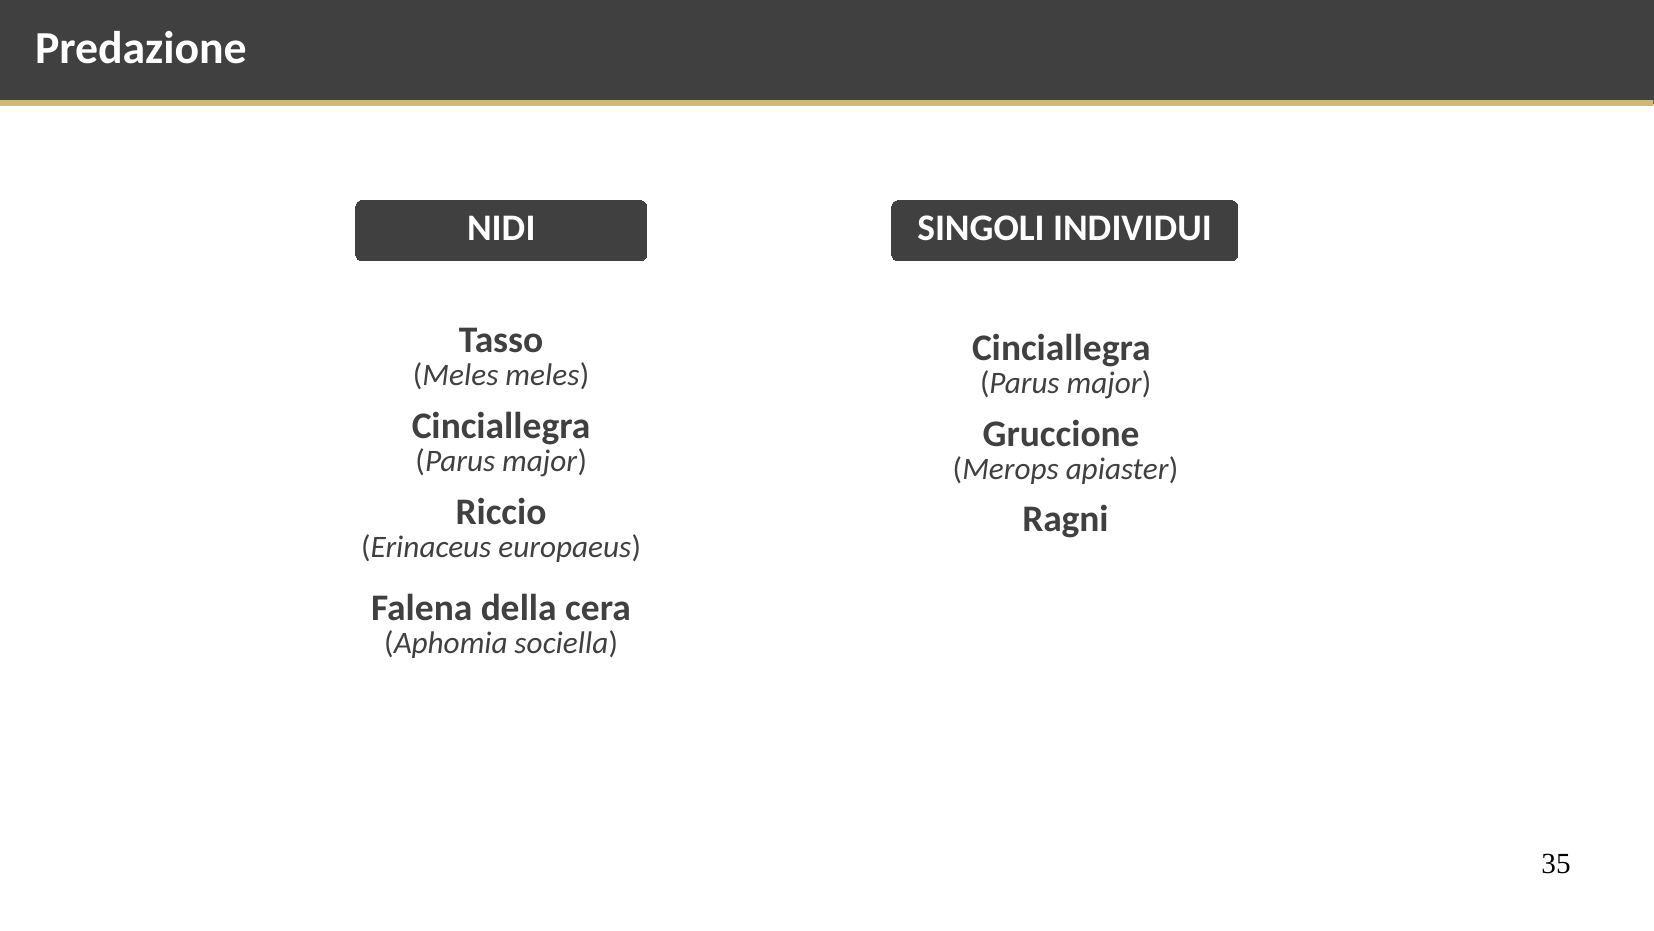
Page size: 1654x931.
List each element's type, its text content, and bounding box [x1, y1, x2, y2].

text_box SINGOLI INDIVIDUI [891, 200, 1238, 261]
text_box Tasso (Meles meles) Cinciallegra (Parus major) Riccio (Erinaceus europaeus) Falena della cera (Aphomia sociella) [344, 317, 658, 669]
text_box Predazione [0, 0, 1654, 100]
text_box Cinciallegra (Parus major) Gruccione (Merops apiaster) Ragni [933, 324, 1198, 572]
text_box NIDI [355, 200, 647, 261]
